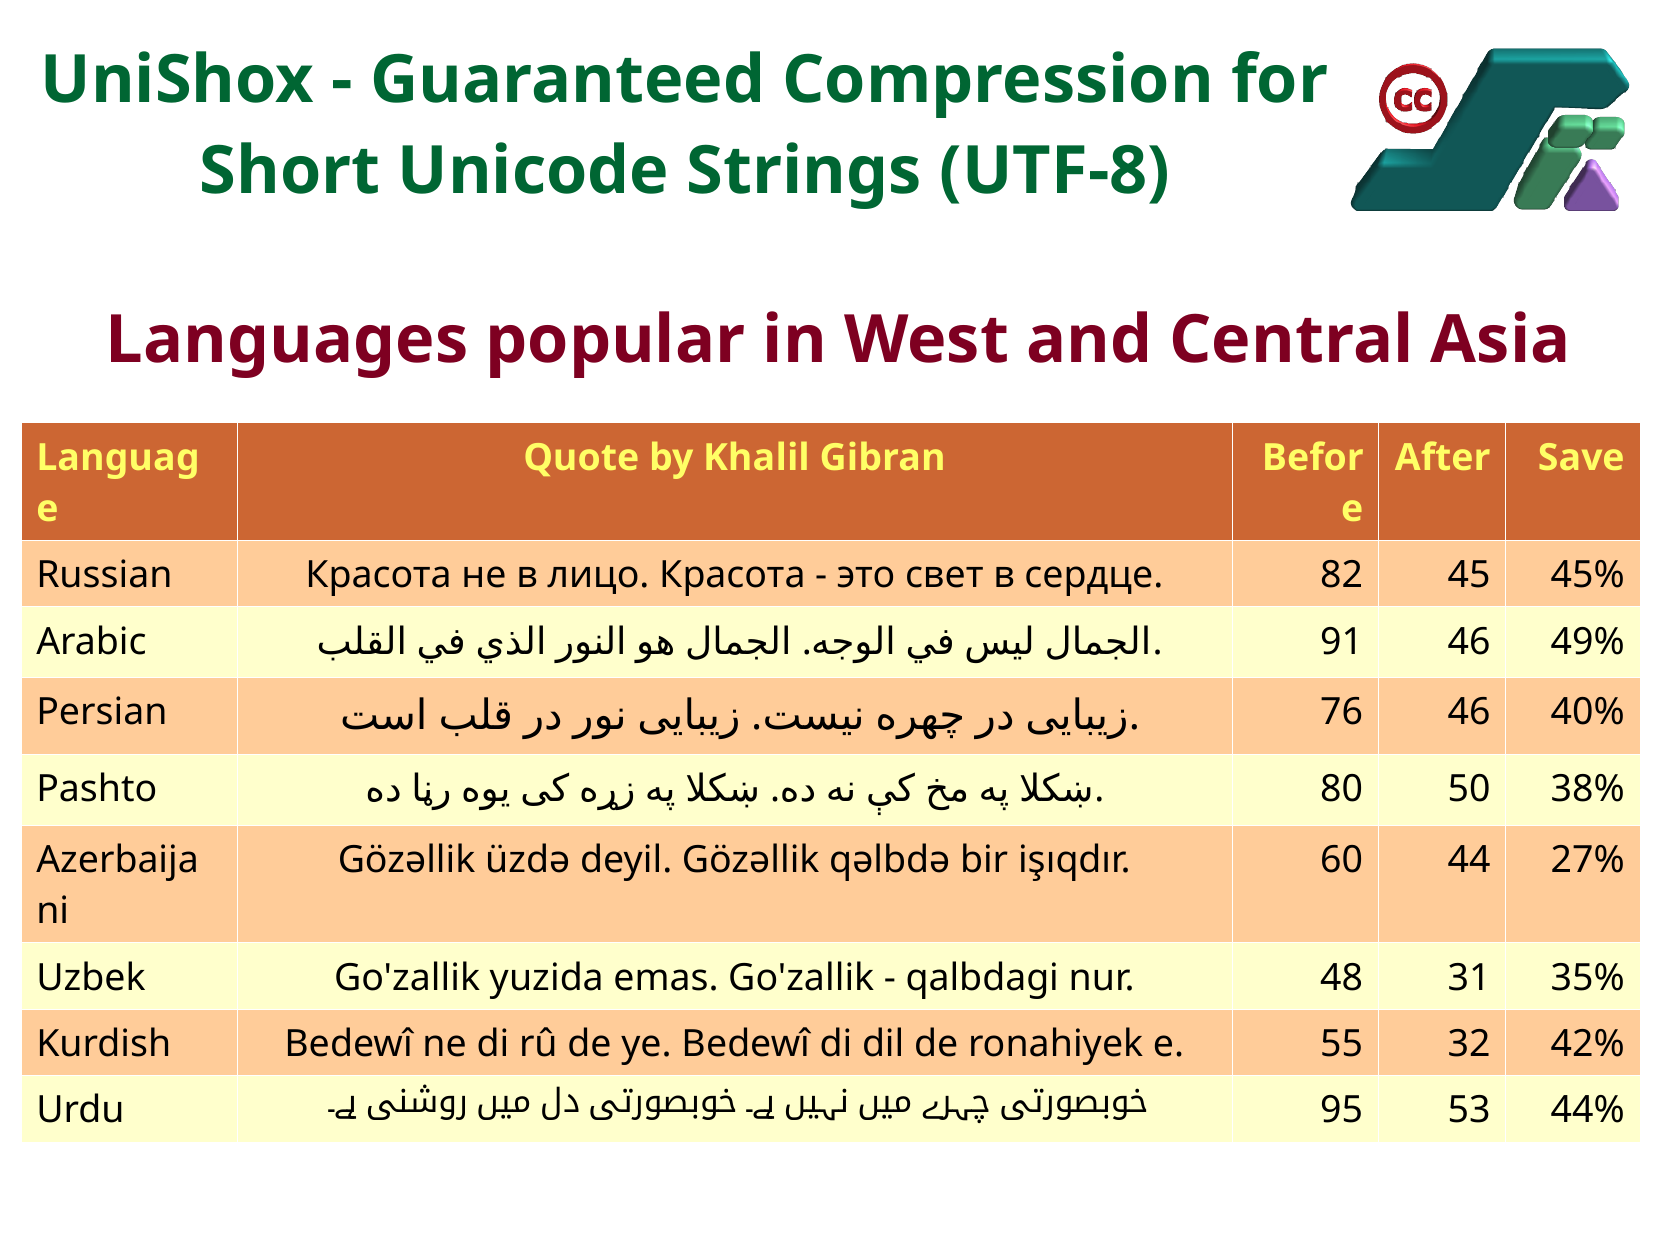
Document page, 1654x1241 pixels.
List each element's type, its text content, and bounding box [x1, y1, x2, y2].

table_header Language [22, 423, 237, 540]
table_cell 50 [1379, 755, 1505, 825]
table_cell 38% [1506, 755, 1640, 825]
table_cell 49% [1506, 607, 1640, 677]
table_cell 35% [1506, 943, 1640, 1009]
table_cell زیبایی در چهره نیست. زیبایی نور در قلب است. [238, 678, 1232, 754]
table_cell 45 [1379, 541, 1505, 606]
table_cell Gözəllik üzdə deyil. Gözəllik qəlbdə bir işıqdır. [238, 826, 1232, 942]
table_cell 55 [1233, 1010, 1378, 1075]
table_cell Kurdish [22, 1010, 237, 1075]
table_header Quote by Khalil Gibran [238, 423, 1232, 540]
table_cell Go'zallik yuzida emas. Go'zallik - qalbdagi nur. [238, 943, 1232, 1009]
table_cell Uzbek [22, 943, 237, 1009]
table_cell 27% [1506, 826, 1640, 942]
table_cell 46 [1379, 678, 1505, 754]
table_cell 32 [1379, 1010, 1505, 1075]
table_cell 60 [1233, 826, 1378, 942]
picture [1340, 47, 1631, 213]
table_cell 45% [1506, 541, 1640, 606]
table_cell 91 [1233, 607, 1378, 677]
table_cell 48 [1233, 943, 1378, 1009]
table_cell 31 [1379, 943, 1505, 1009]
table_cell 53 [1379, 1076, 1505, 1142]
table_cell 40% [1506, 678, 1640, 754]
text_box Languages popular in West and Central Asia [59, 283, 1619, 391]
table_cell Persian [22, 678, 237, 754]
table_cell 82 [1233, 541, 1378, 606]
table_header Save [1506, 423, 1640, 540]
table_cell 42% [1506, 1010, 1640, 1075]
table_cell 44 [1379, 826, 1505, 942]
table_cell Urdu [22, 1076, 237, 1142]
table_cell Azerbaijani [22, 826, 237, 942]
table_cell Красота не в лицо. Красота - это свет в сердце. [238, 541, 1232, 606]
table_cell 95 [1233, 1076, 1378, 1142]
table_cell خوبصورتی چہرے میں نہیں ہے۔ خوبصورتی دل میں روشنی ہے۔ [238, 1076, 1232, 1142]
table_cell Arabic [22, 607, 237, 677]
table_cell 46 [1379, 607, 1505, 677]
table_cell ښکلا په مخ کې نه ده. ښکلا په زړه کی یوه رڼا ده. [238, 755, 1232, 825]
table_cell Pashto [22, 755, 237, 825]
table_header Before [1233, 423, 1378, 540]
table_cell 44% [1506, 1076, 1640, 1142]
table_cell الجمال ليس في الوجه. الجمال هو النور الذي في القلب. [238, 607, 1232, 677]
table_header After [1379, 423, 1505, 540]
table_cell 80 [1233, 755, 1378, 825]
table_cell Russian [22, 541, 237, 606]
text_box UniShox - Guaranteed Compression for Short Unicode Strings (UTF-8) [23, 23, 1347, 237]
table_cell 76 [1233, 678, 1378, 754]
table_cell Bedewî ne di rû de ye. Bedewî di dil de ronahiyek e. [238, 1010, 1232, 1075]
